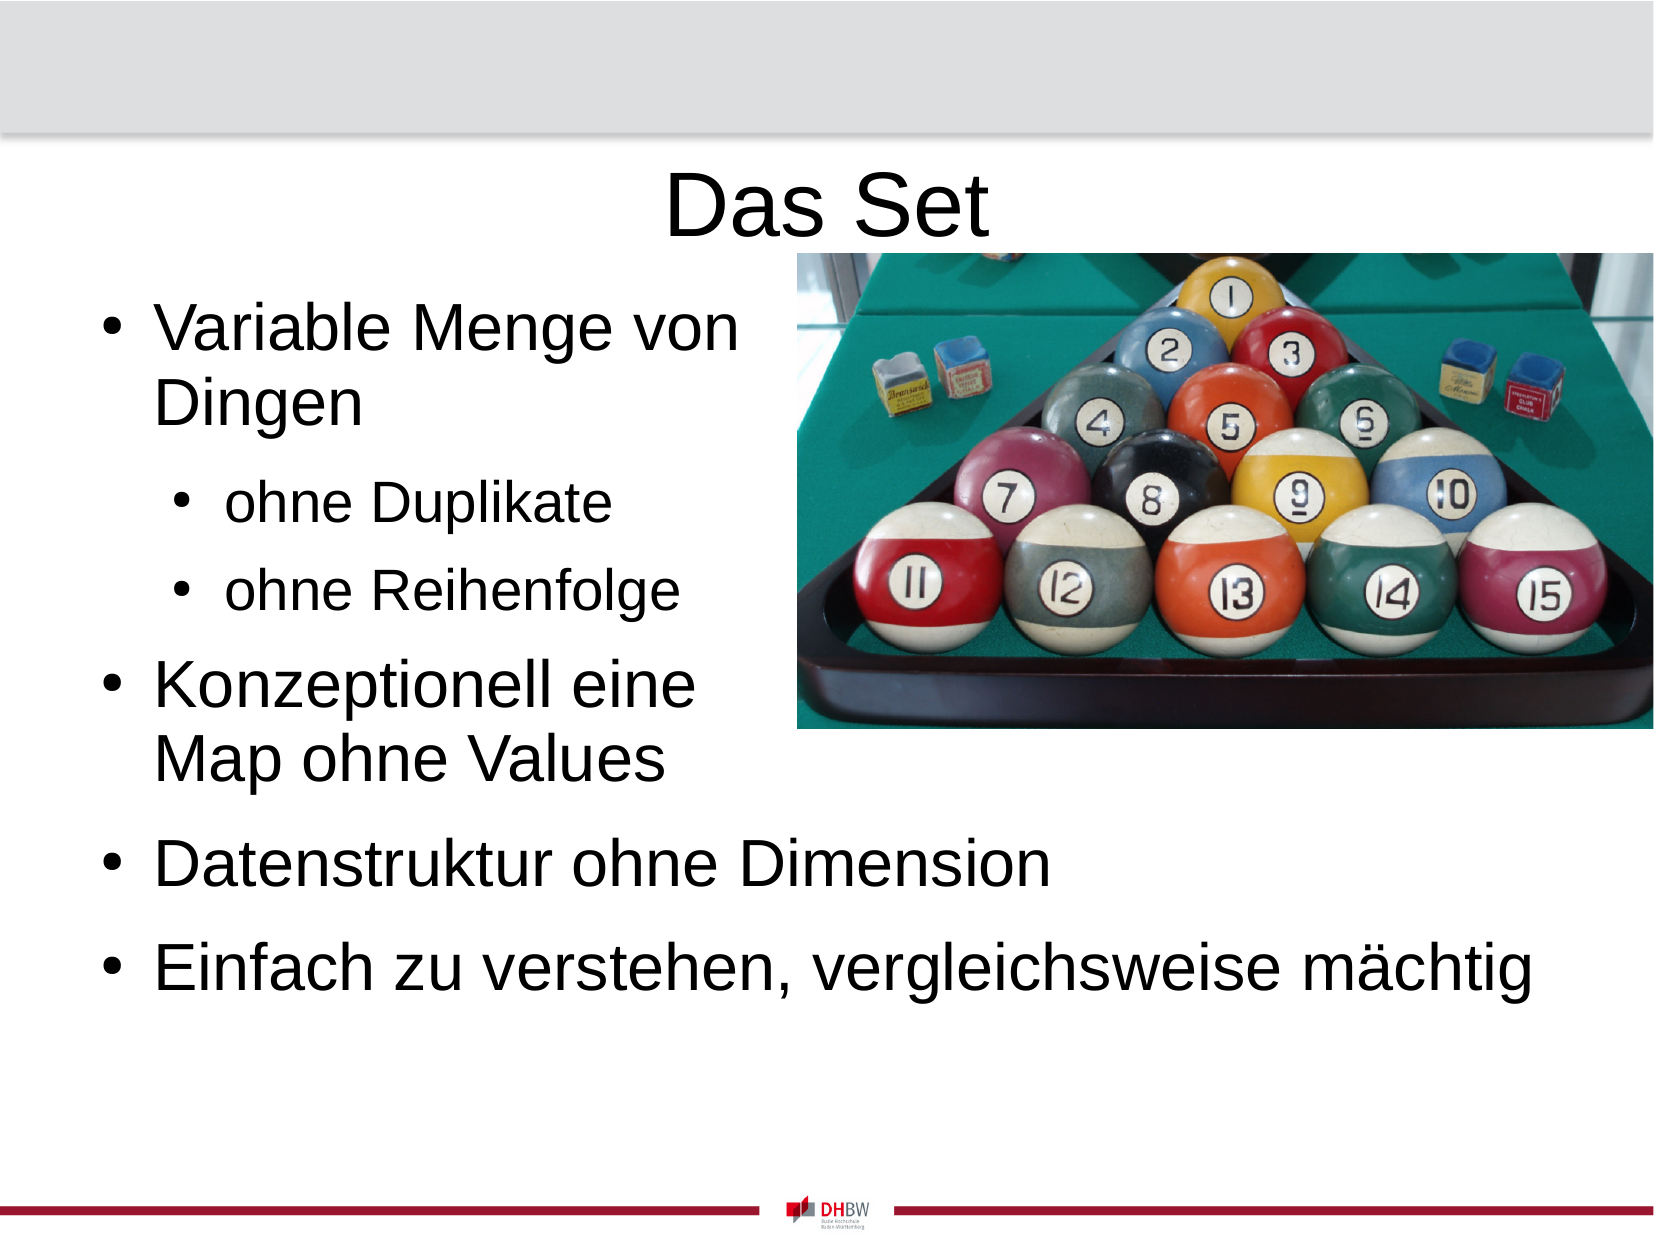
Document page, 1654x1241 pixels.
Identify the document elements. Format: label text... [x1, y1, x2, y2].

title Das Set [82, 49, 1571, 257]
list Variable Menge von Dingen ohne Duplikate ohne Reihenfolge Konzeptionell eine Map ohne Values Datenstruktur ohne Dimension Einfach zu verstehen, vergleichsweise mächtig [82, 290, 1571, 1010]
picture [0, 1, 1654, 1237]
